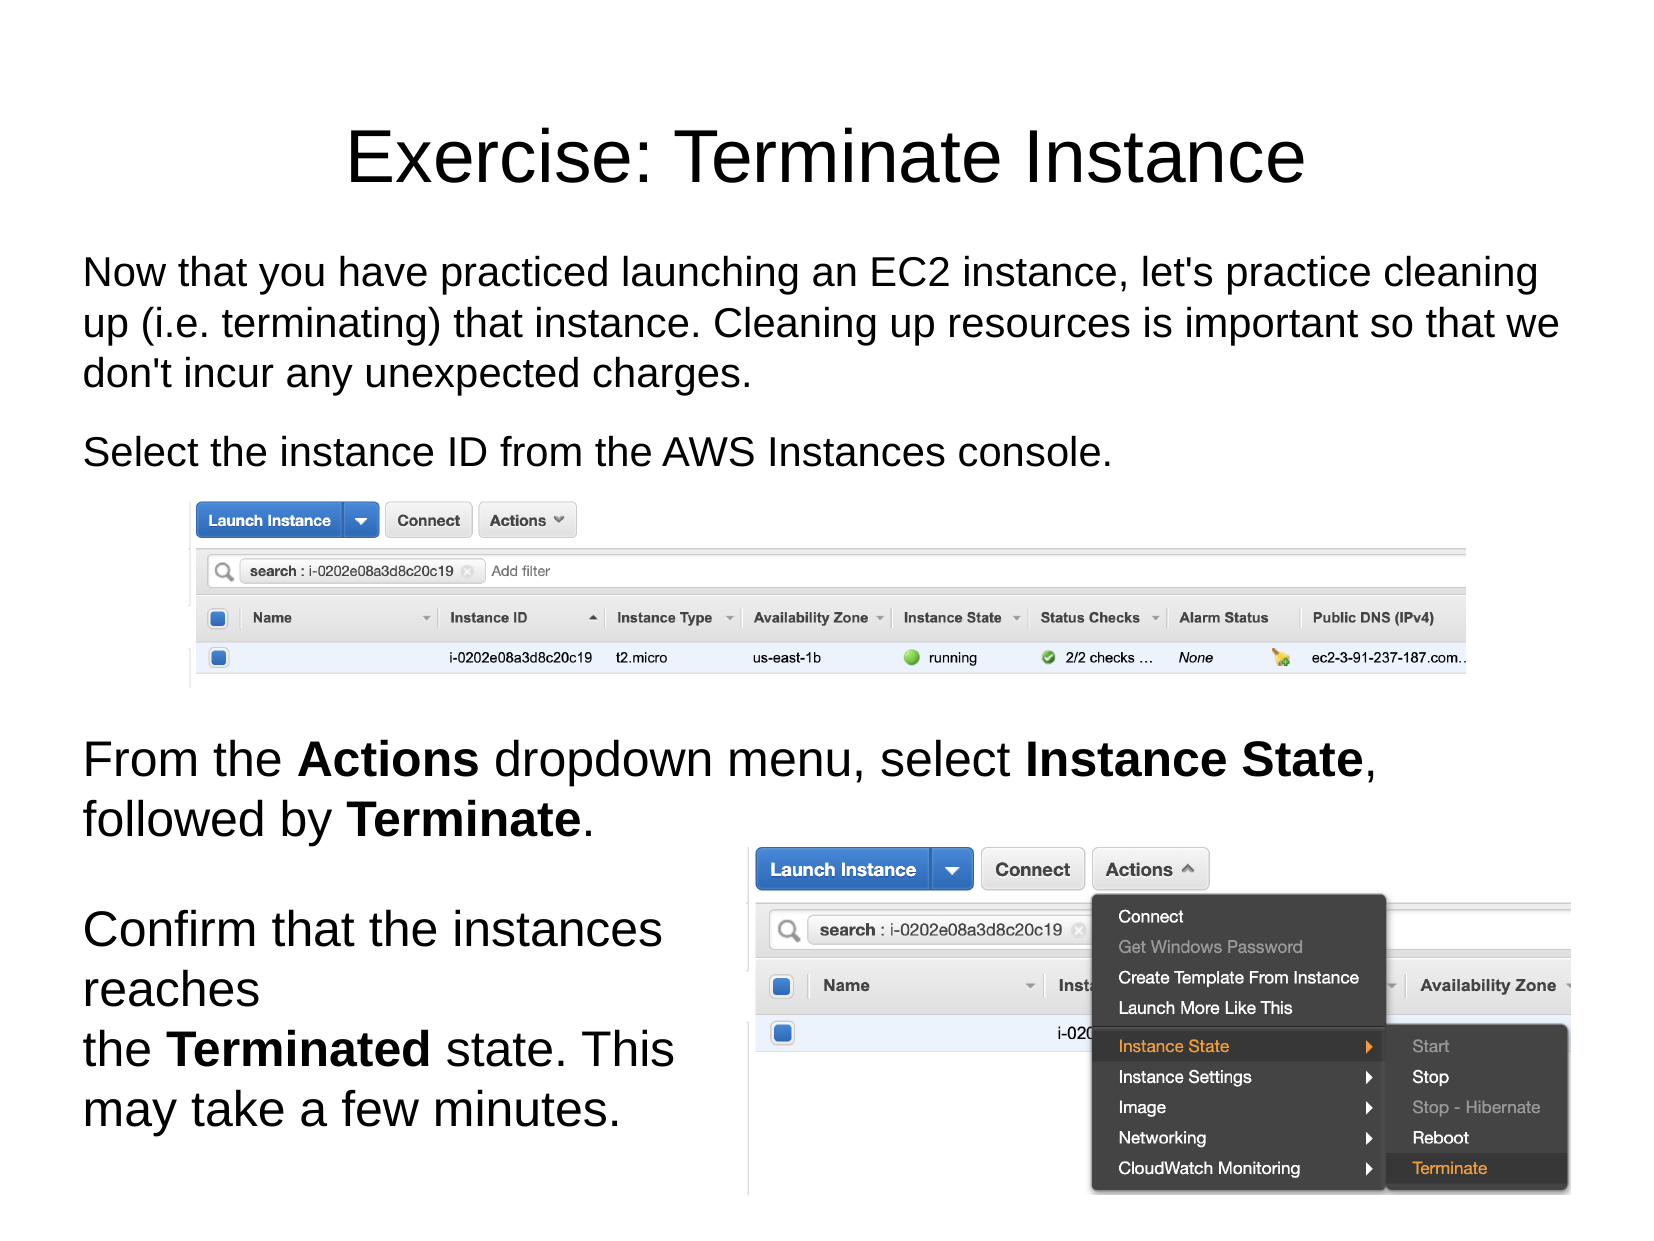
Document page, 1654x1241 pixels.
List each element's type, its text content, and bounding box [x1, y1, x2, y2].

picture [188, 489, 1466, 688]
text_box Confirm that the instances reaches the Terminated state. This may take a few minutes. [82, 896, 704, 1131]
text_box From the Actions dropdown menu, select Instance State, followed by Terminate. [82, 726, 1571, 882]
list Now that you have practiced launching an EC2 instance, let's practice cleaning up (i.e. terminating) that instance. Cleaning up resources is important so that we don't incur any unexpected charges. Select the instance ID from the AWS Instances console. [82, 245, 1571, 552]
picture [746, 832, 1571, 1195]
title Exercise: Terminate Instance [82, 49, 1571, 245]
